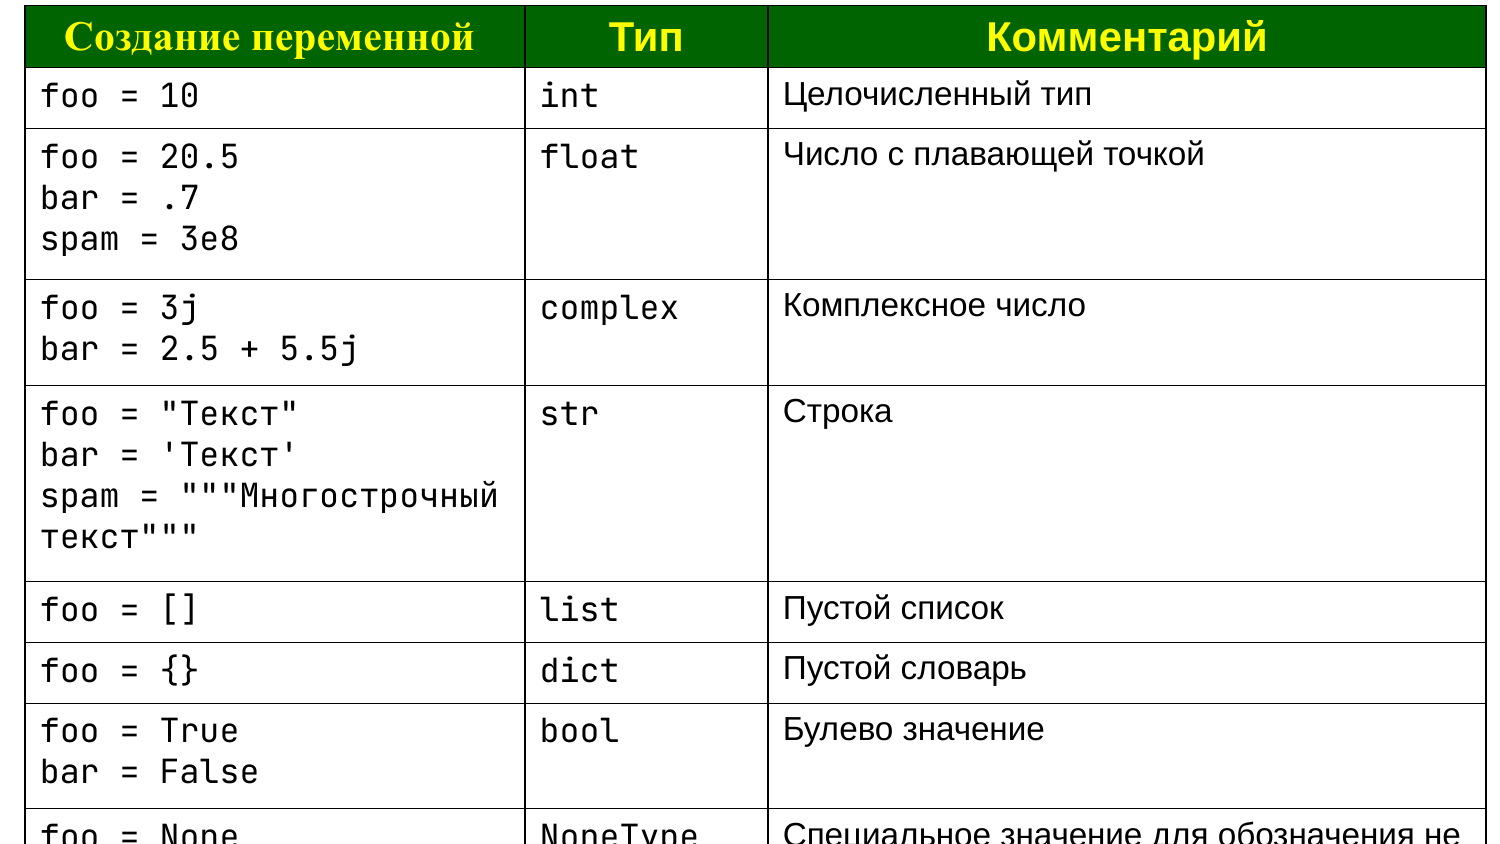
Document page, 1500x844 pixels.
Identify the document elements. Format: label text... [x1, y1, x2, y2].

table_cell float [526, 129, 767, 279]
table_cell Булево значение [769, 704, 1485, 808]
table_cell Целочисленный тип [769, 68, 1485, 128]
table_cell int [526, 68, 767, 128]
table_cell foo = 3j bar = 2.5 + 5.5j [26, 280, 524, 385]
table_cell Пустой список [769, 582, 1485, 642]
table_cell Строка [769, 386, 1485, 581]
table_header Создание переменной [26, 6, 524, 67]
table_cell foo = [] [26, 582, 524, 642]
table_header Тип [526, 6, 767, 67]
table_cell foo = "Текст" bar = 'Текст' spam = """Многострочный текст""" [26, 386, 524, 581]
table_cell Комплексное число [769, 280, 1485, 385]
table_cell list [526, 582, 767, 642]
table_header Комментарий [769, 6, 1485, 67]
table_cell foo = {} [26, 643, 524, 703]
table_cell foo = 20.5 bar = .7 spam = 3e8 [26, 129, 524, 279]
table_cell bool [526, 704, 767, 808]
table_cell NoneType [526, 809, 767, 844]
table_cell str [526, 386, 767, 581]
table_cell complex [526, 280, 767, 385]
table_cell Число с плавающей точкой [769, 129, 1485, 279]
table_cell foo = 10 [26, 68, 524, 128]
table_cell foo = True bar = False [26, 704, 524, 808]
table_cell Пустой словарь [769, 643, 1485, 703]
table_cell dict [526, 643, 767, 703]
table_cell Специальное значение для обозначения не инициализированной переменной [769, 809, 1485, 844]
table_cell foo = None [26, 809, 524, 844]
